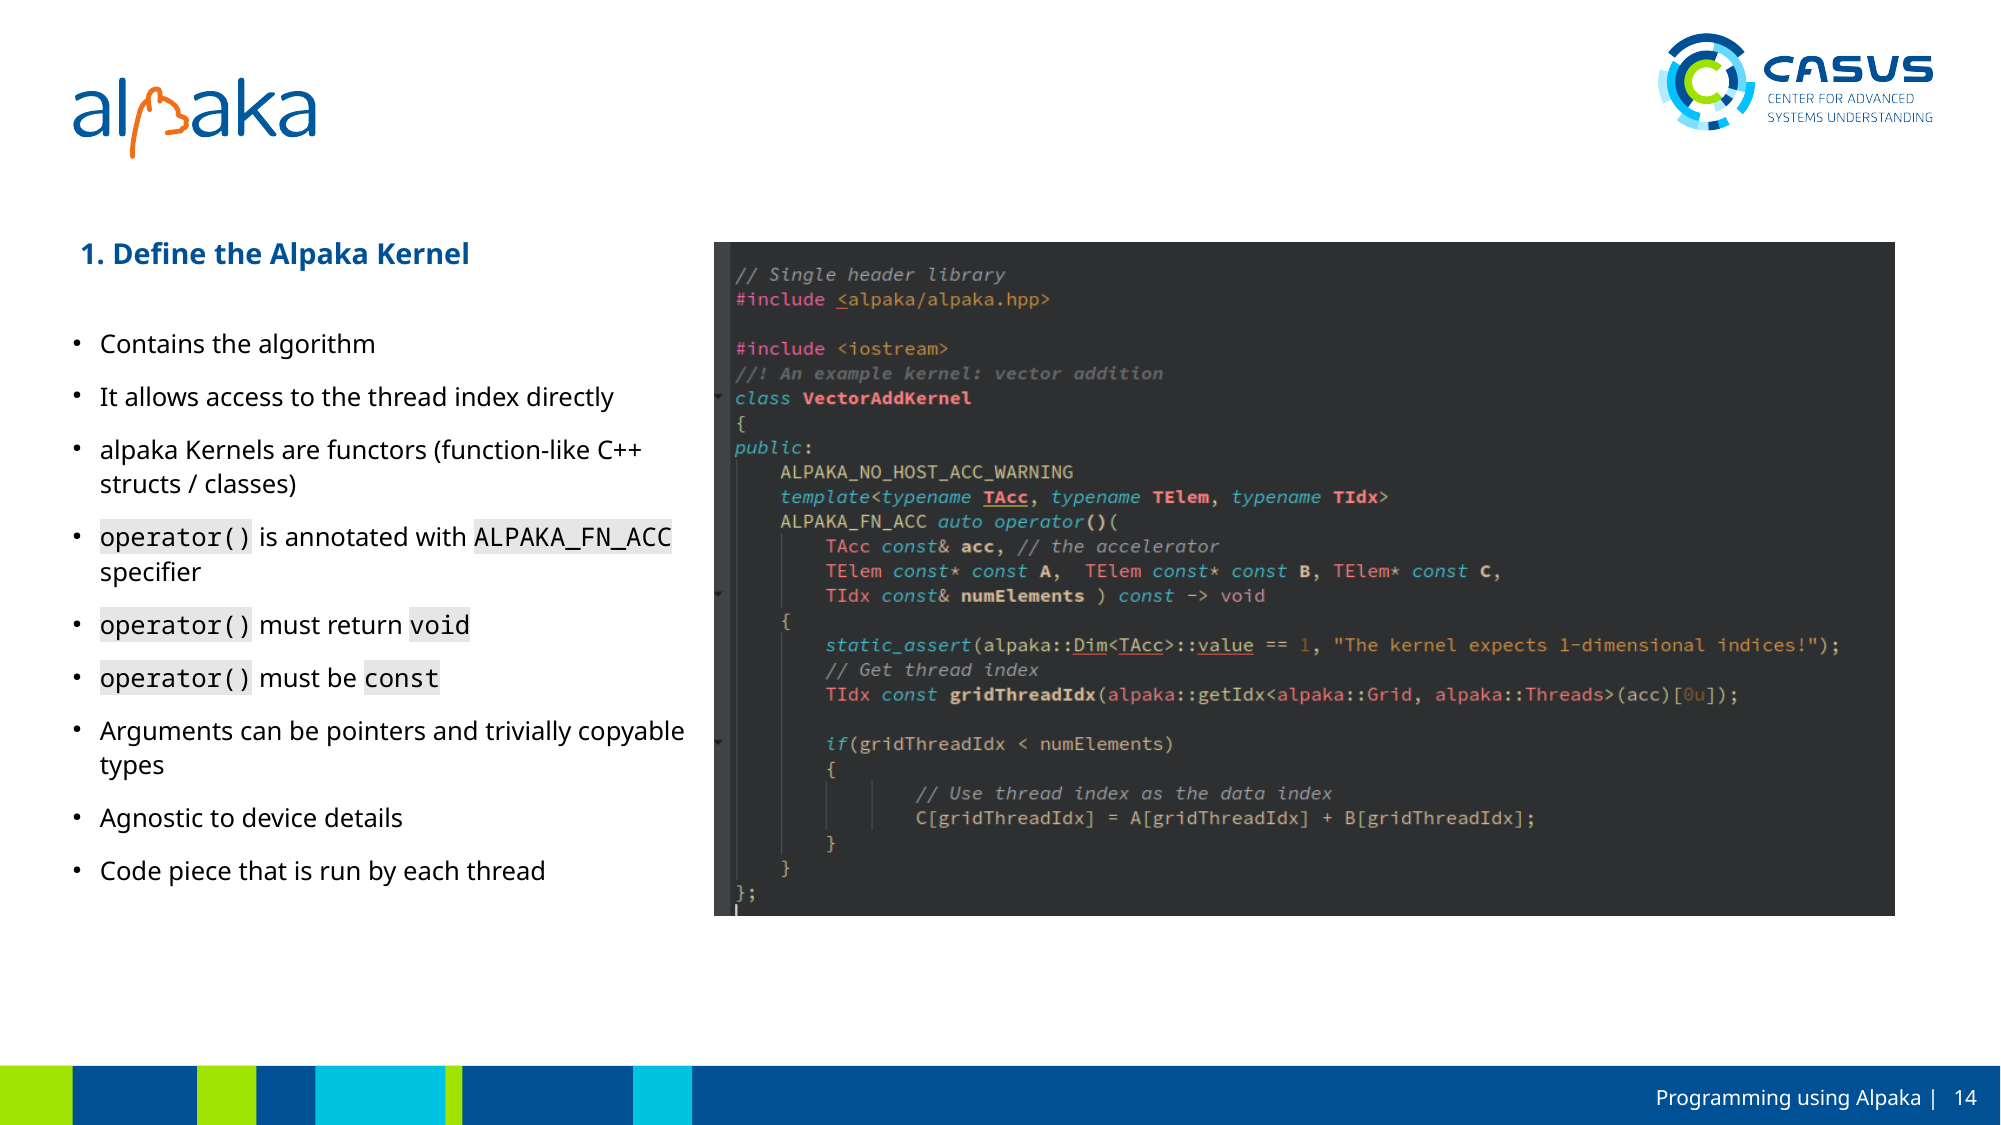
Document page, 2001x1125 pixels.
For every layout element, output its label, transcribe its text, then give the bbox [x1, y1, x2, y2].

picture [1658, 33, 1933, 131]
picture [72, 76, 317, 160]
list 1. Define the Alpaka Kernel Contains the algorithm It allows access to the thread index directly alpaka Kernels are functors (function-like C++ structs / classes) operator() is annotated with ALPAKA_FN_ACC specifier operator() must return void operator() must be const Arguments can be pointers and trivially copyable types Agnostic to device details Code piece that is run by each thread [72, 233, 697, 896]
picture [714, 242, 1895, 916]
